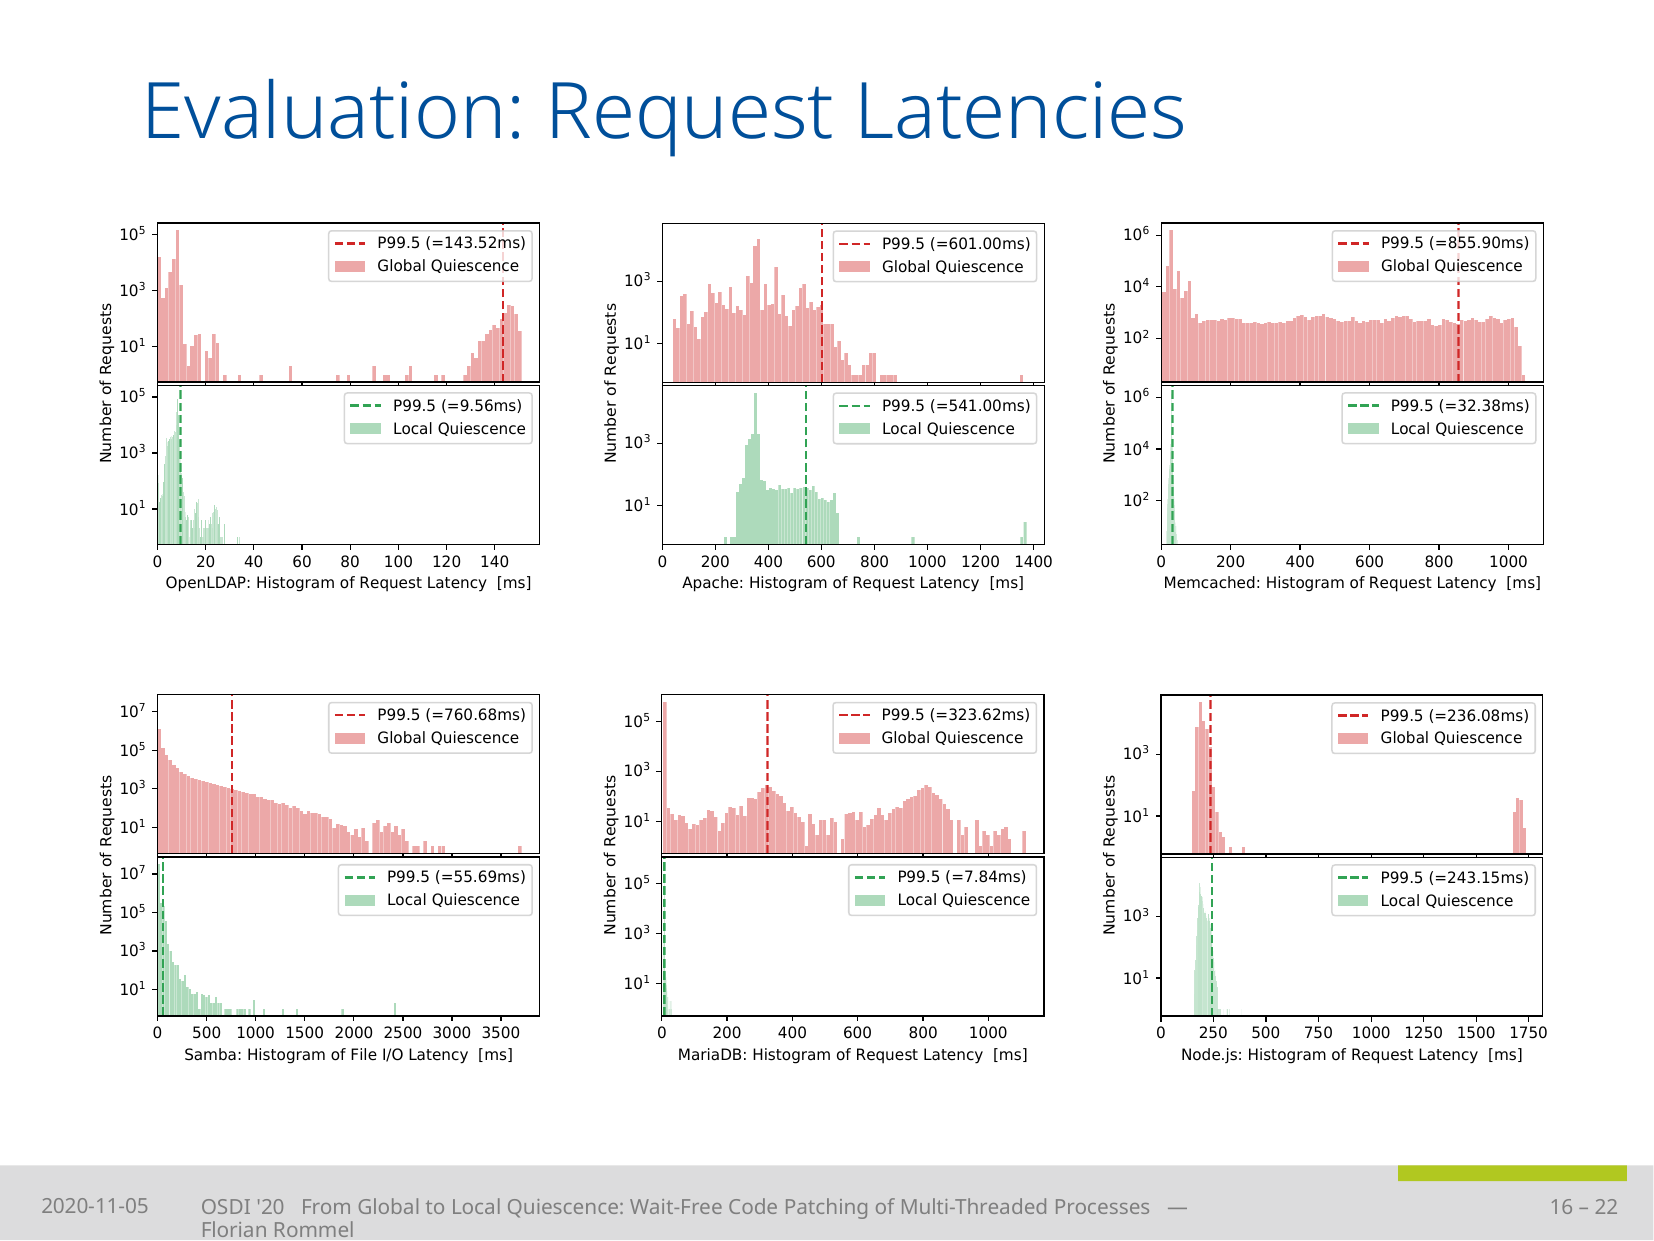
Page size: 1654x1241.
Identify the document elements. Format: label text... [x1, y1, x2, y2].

title Evaluation: Request Latencies [141, 55, 1223, 134]
picture [592, 683, 1056, 1075]
picture [1092, 211, 1555, 603]
picture [88, 683, 551, 1075]
picture [593, 212, 1064, 603]
picture [88, 211, 551, 603]
picture [1092, 683, 1560, 1075]
